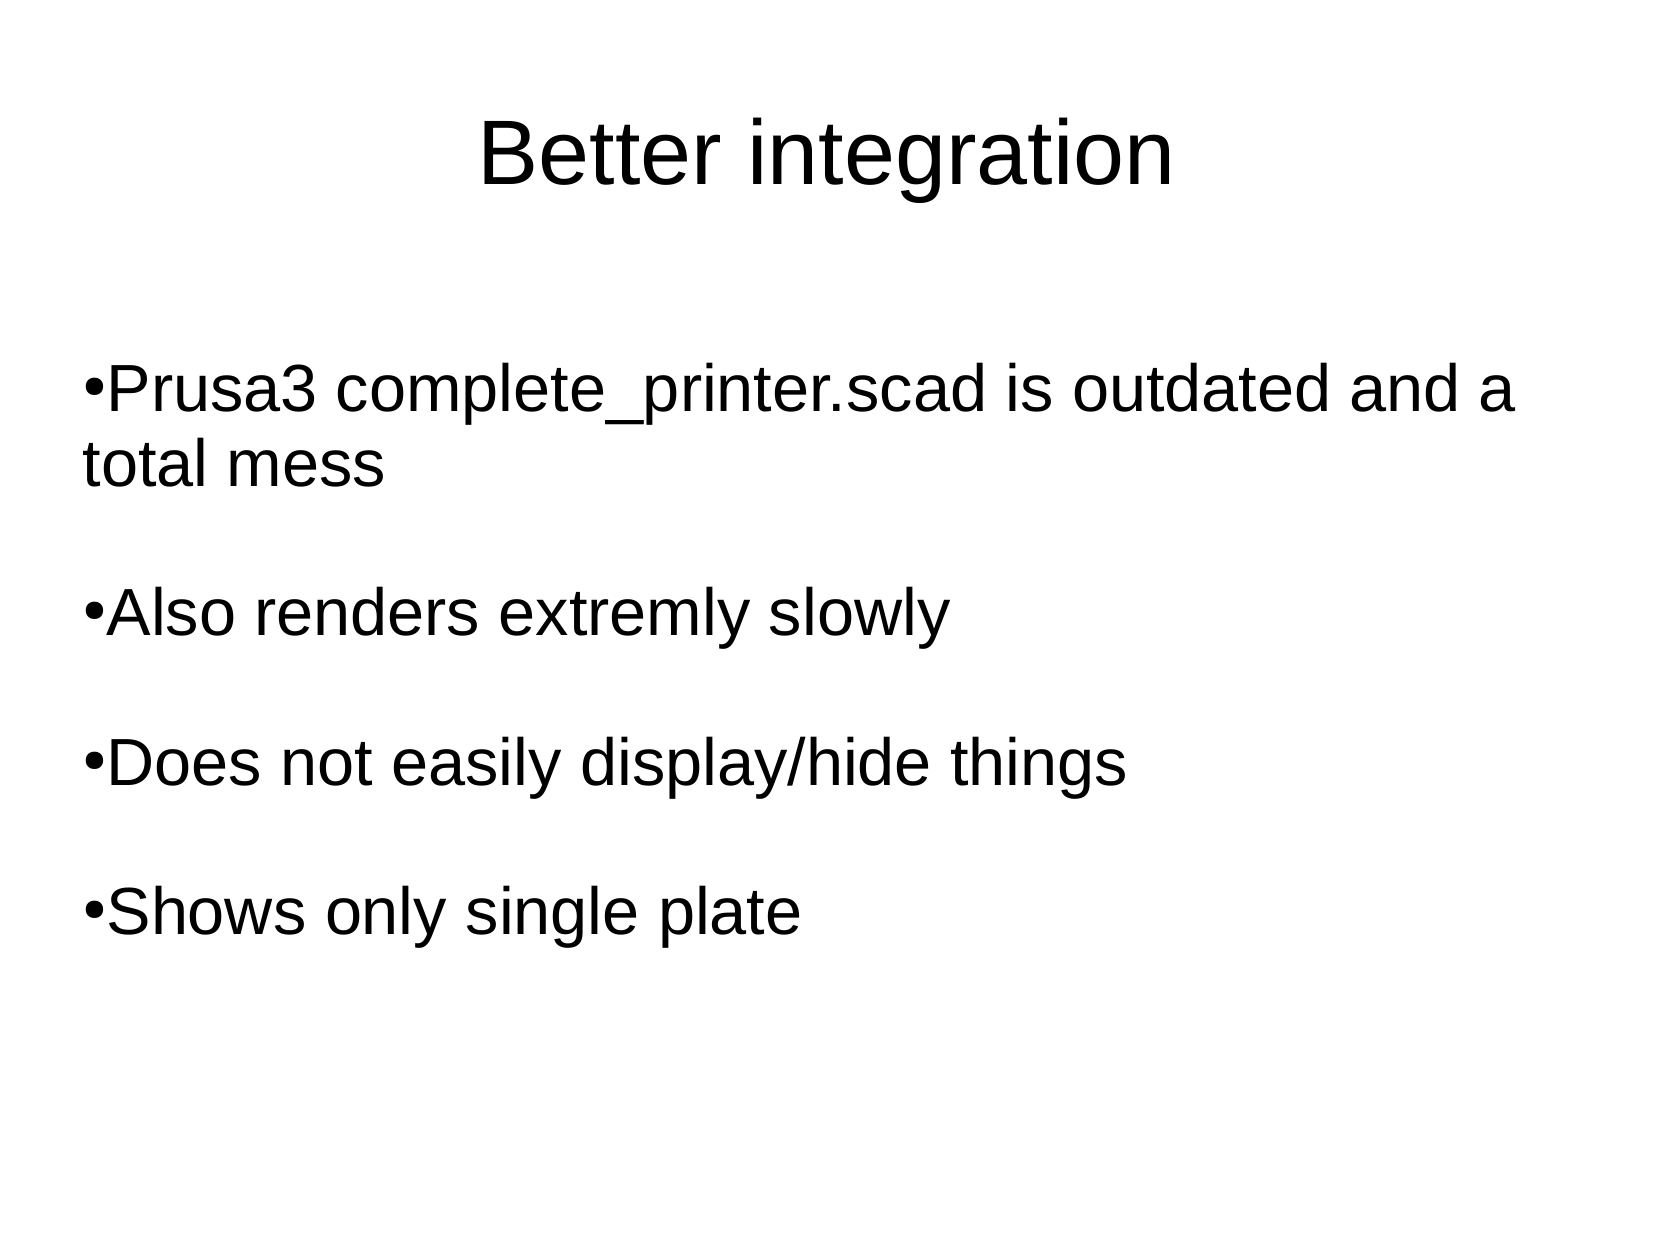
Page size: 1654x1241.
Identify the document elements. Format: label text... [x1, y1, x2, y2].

title Better integration [82, 49, 1571, 257]
subtitle Prusa3 complete_printer.scad is outdated and a total mess Also renders extremly slowly Does not easily display/hide things Shows only single plate [82, 290, 1571, 1010]
